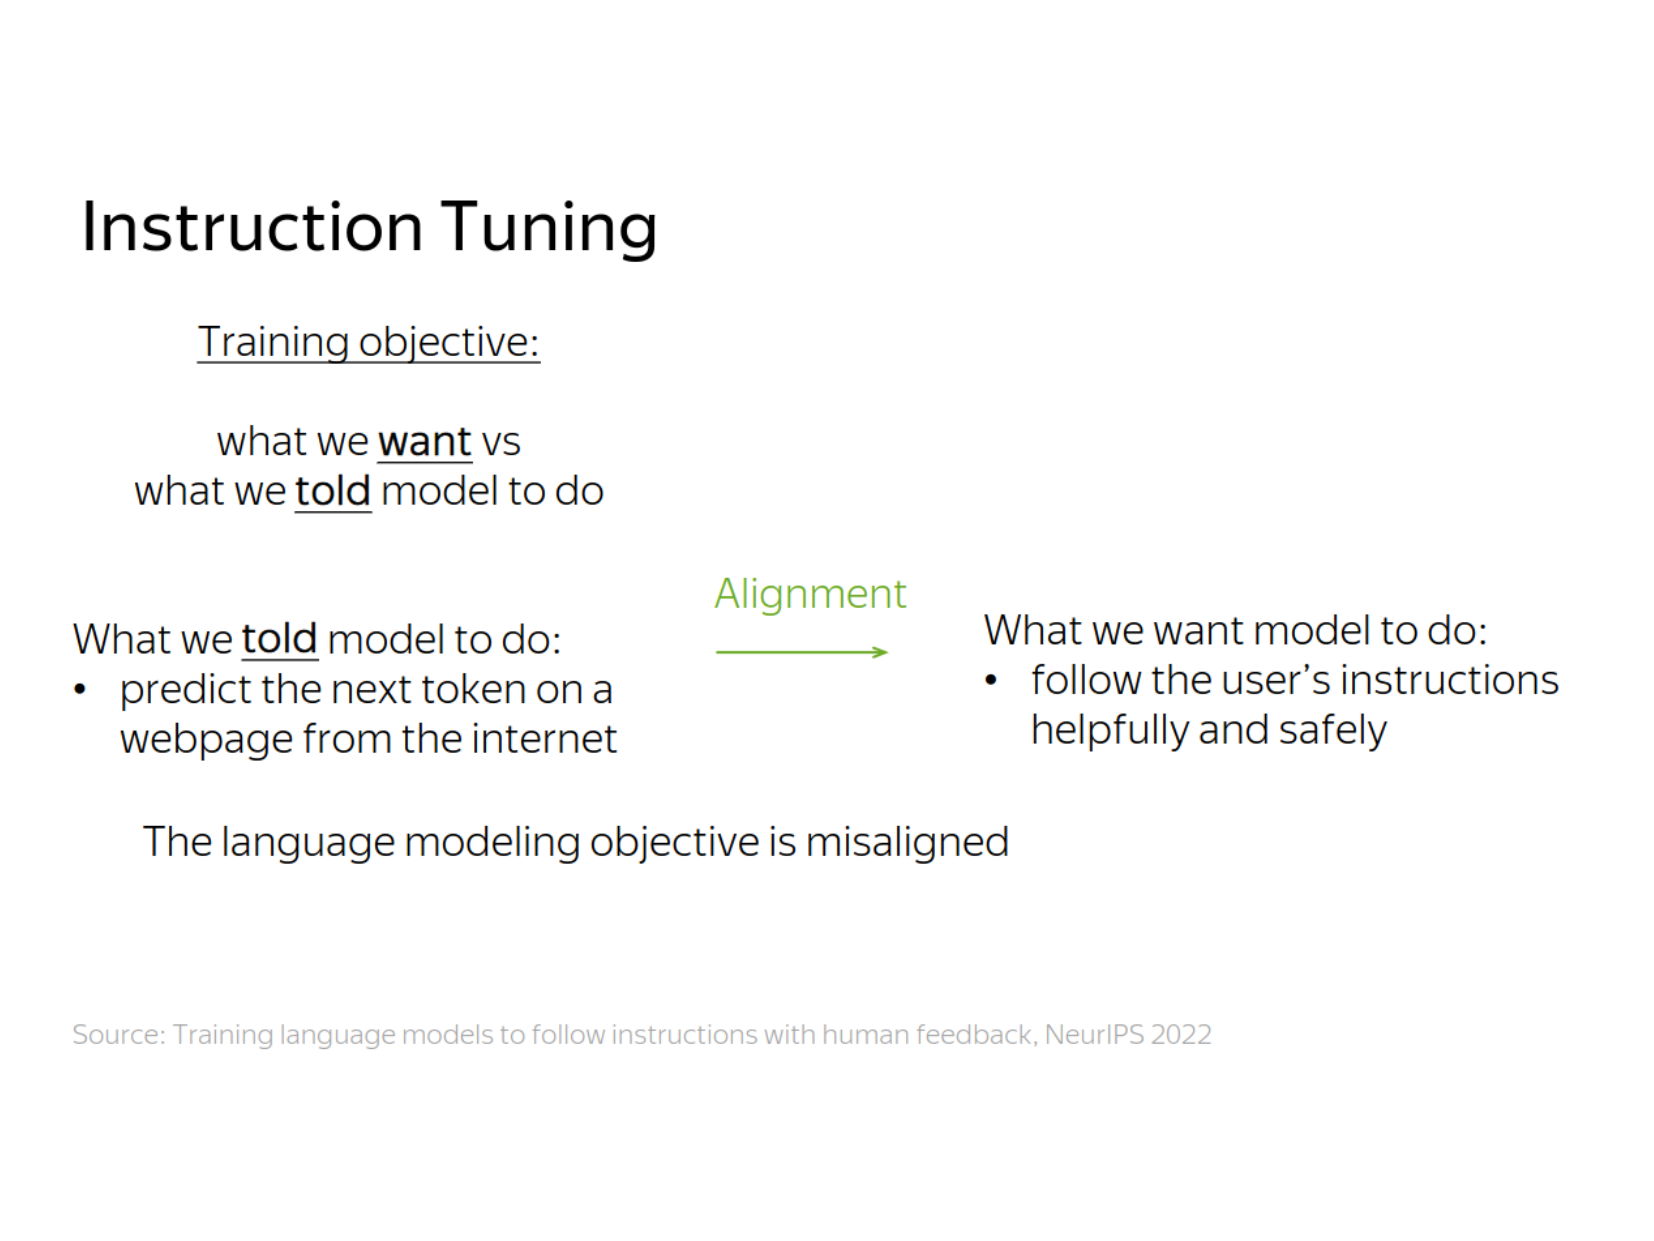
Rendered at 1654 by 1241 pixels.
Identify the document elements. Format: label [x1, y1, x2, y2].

picture [1, 138, 1654, 1061]
